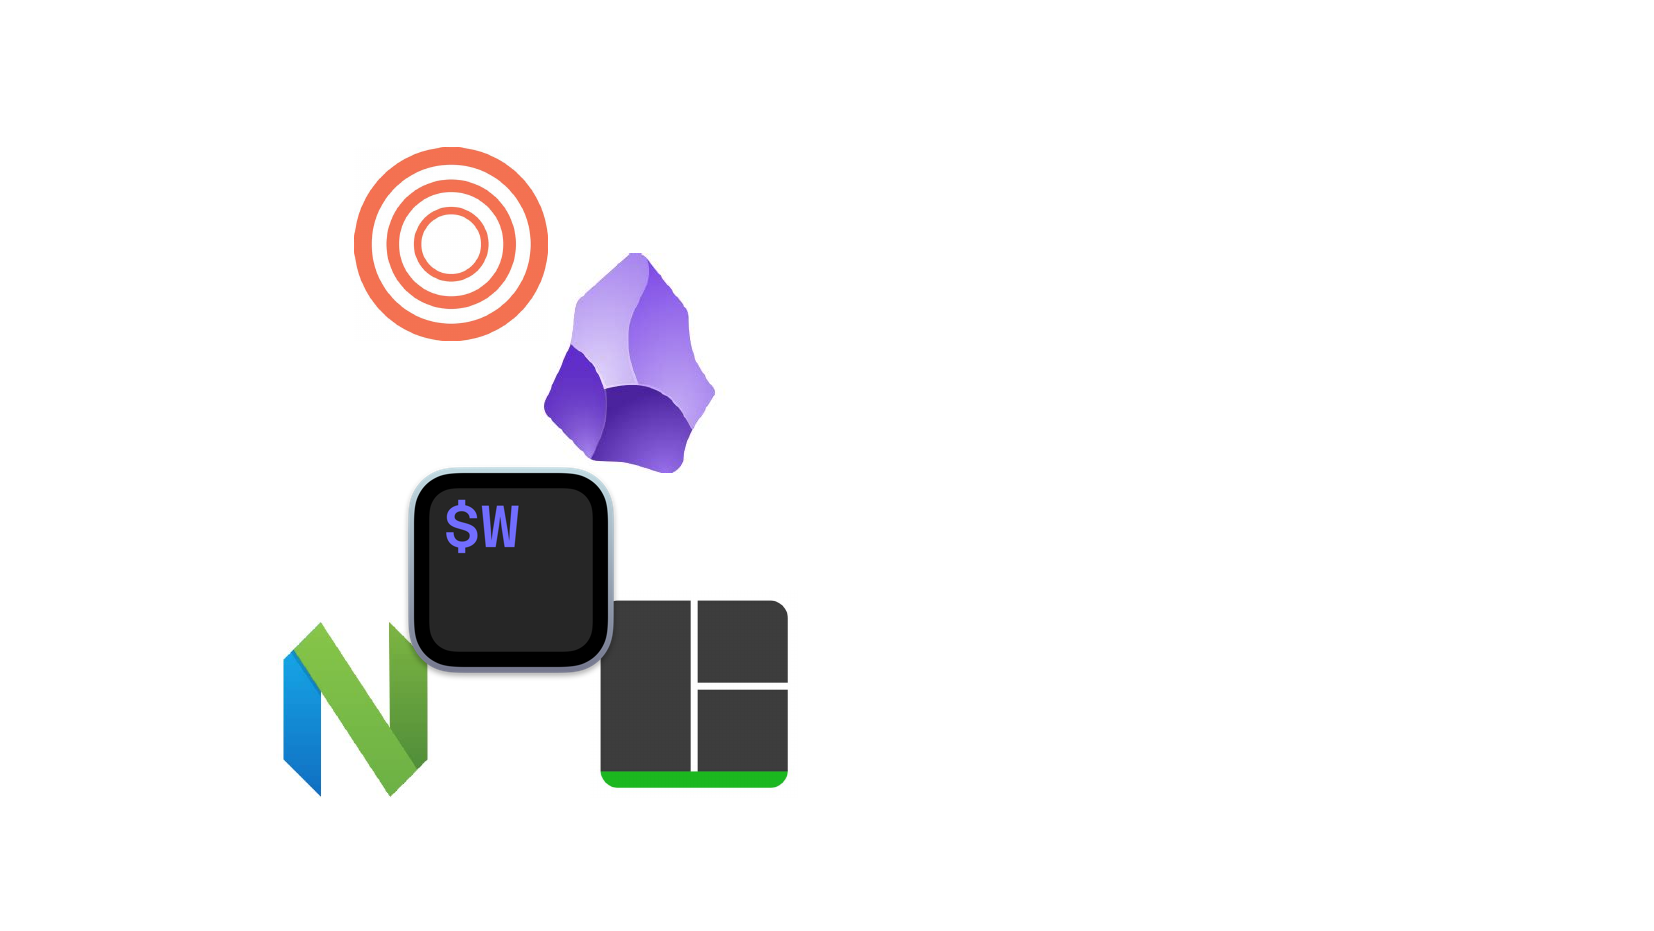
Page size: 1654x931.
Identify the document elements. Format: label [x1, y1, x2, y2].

picture [265, 147, 798, 798]
